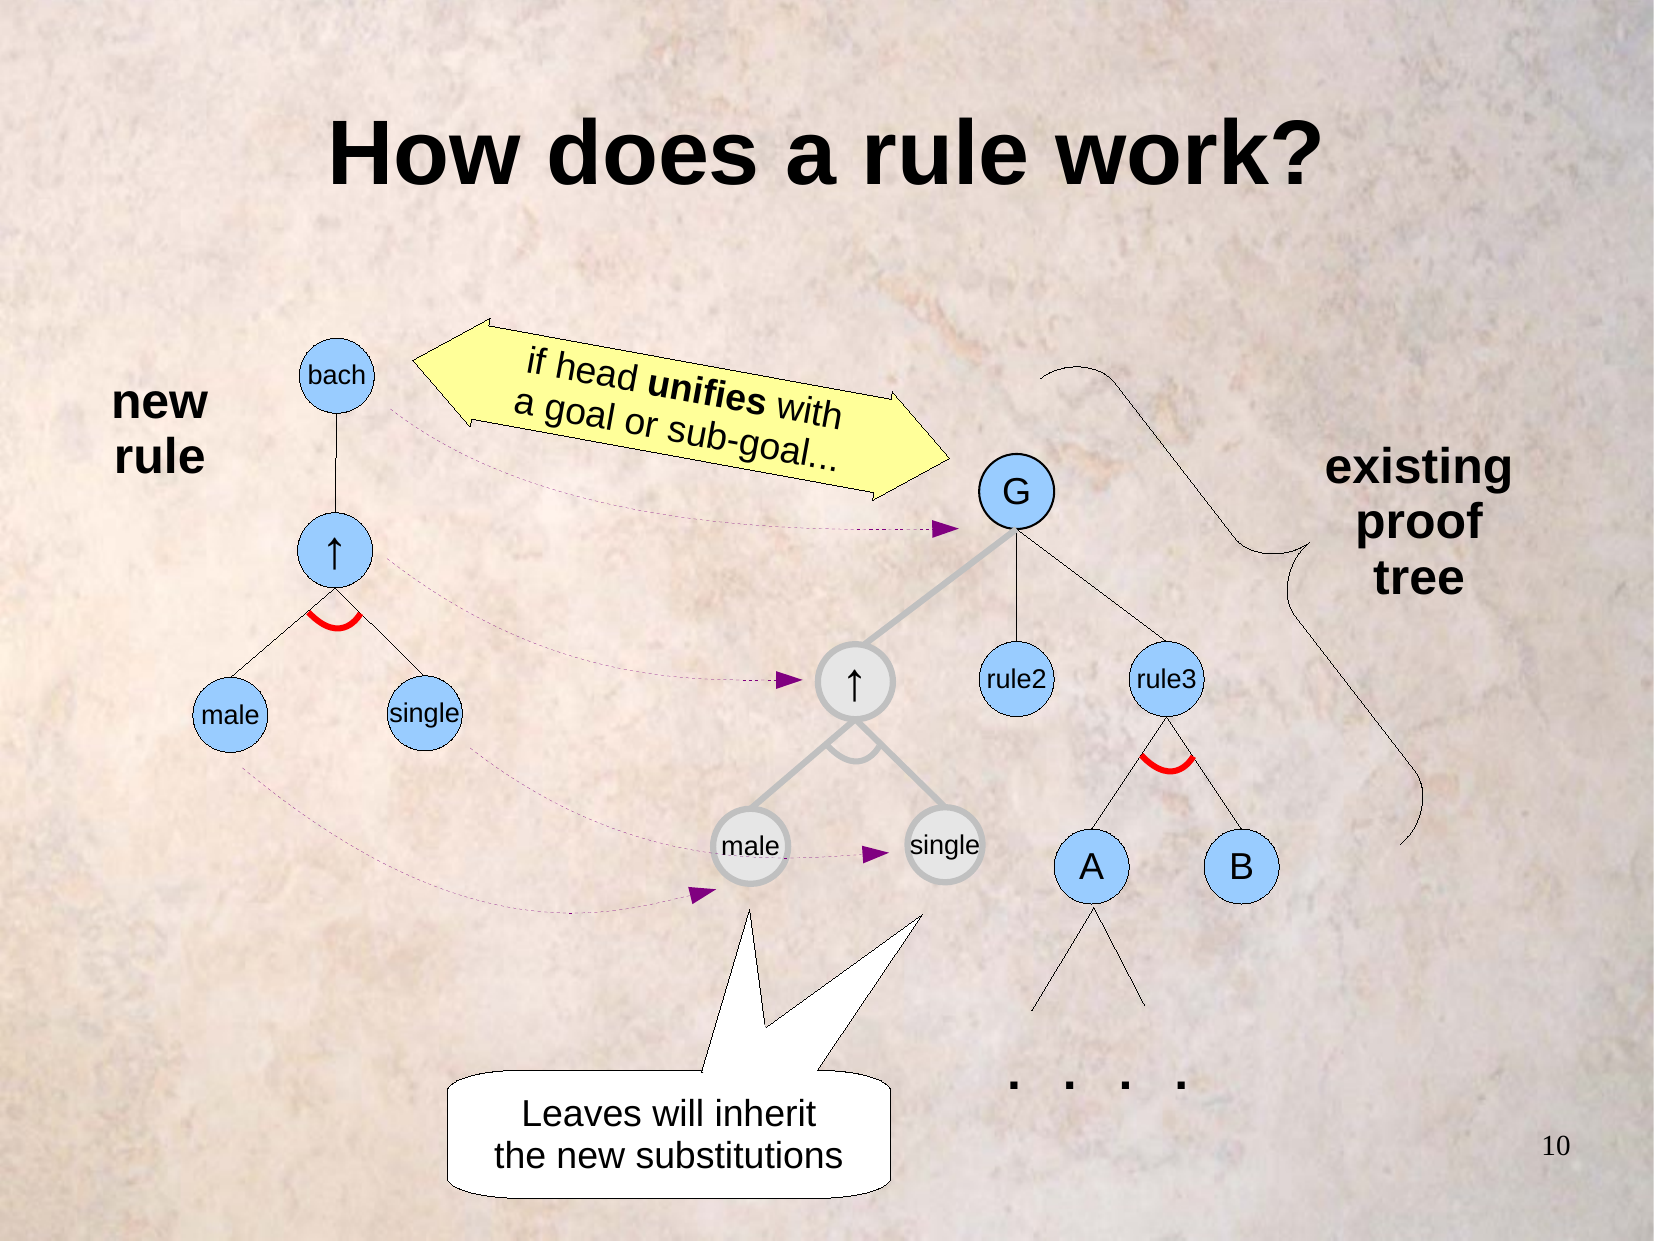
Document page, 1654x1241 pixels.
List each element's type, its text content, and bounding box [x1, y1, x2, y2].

text_box Leaves will inherit the new substitutions [447, 914, 923, 1199]
text_box . . . . [992, 1037, 1242, 1109]
text_box male [713, 808, 789, 884]
text_box male [192, 677, 268, 753]
picture [0, 0, 1654, 1241]
title How does a rule work? [82, 56, 1571, 250]
text_box single [387, 675, 463, 751]
text_box [701, 909, 790, 1077]
text_box rule3 [1129, 641, 1205, 717]
text_box new rule [96, 365, 224, 495]
text_box bach [299, 338, 375, 414]
text_box rule2 [979, 641, 1055, 717]
text_box if head unifies with a goal or sub-goal... [412, 318, 950, 501]
text_box existing proof tree [1309, 430, 1529, 617]
text_box A [1054, 829, 1130, 905]
text_box ↑ [817, 644, 893, 719]
text_box ↑ [297, 512, 373, 588]
text_box single [907, 807, 983, 883]
text_box G [979, 453, 1055, 529]
text_box B [1204, 828, 1280, 905]
